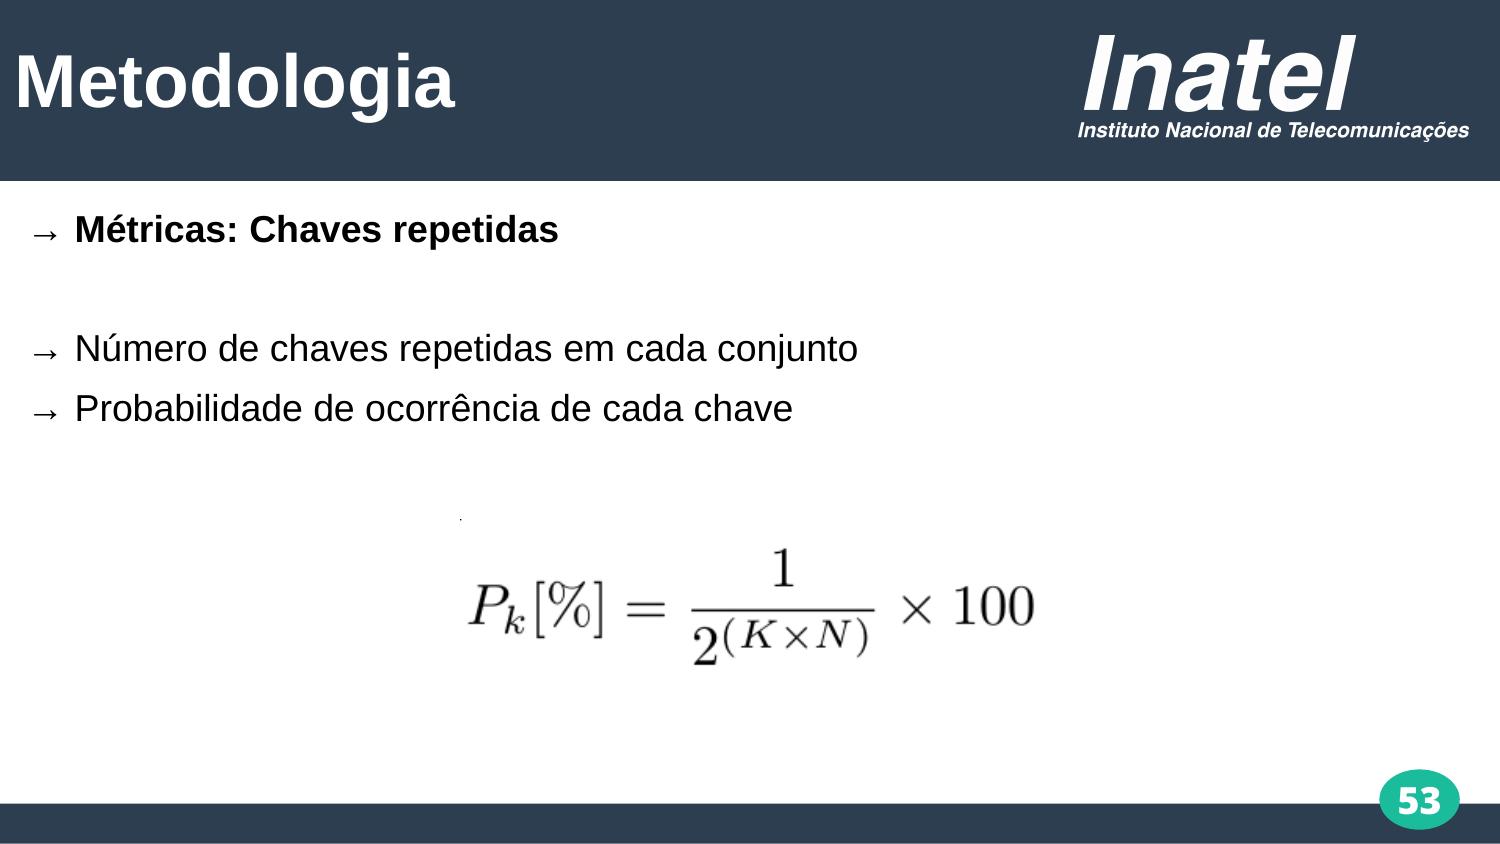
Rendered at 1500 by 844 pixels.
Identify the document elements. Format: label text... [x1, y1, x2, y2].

picture [1078, 35, 1469, 142]
text_box Metodologia [0, 27, 1063, 136]
text_box → Métricas: Chaves repetidas → Número de chaves repetidas em cada conjunto → Probabilidade de ocorrência de cada chave [11, 200, 1477, 437]
picture [460, 519, 1067, 684]
